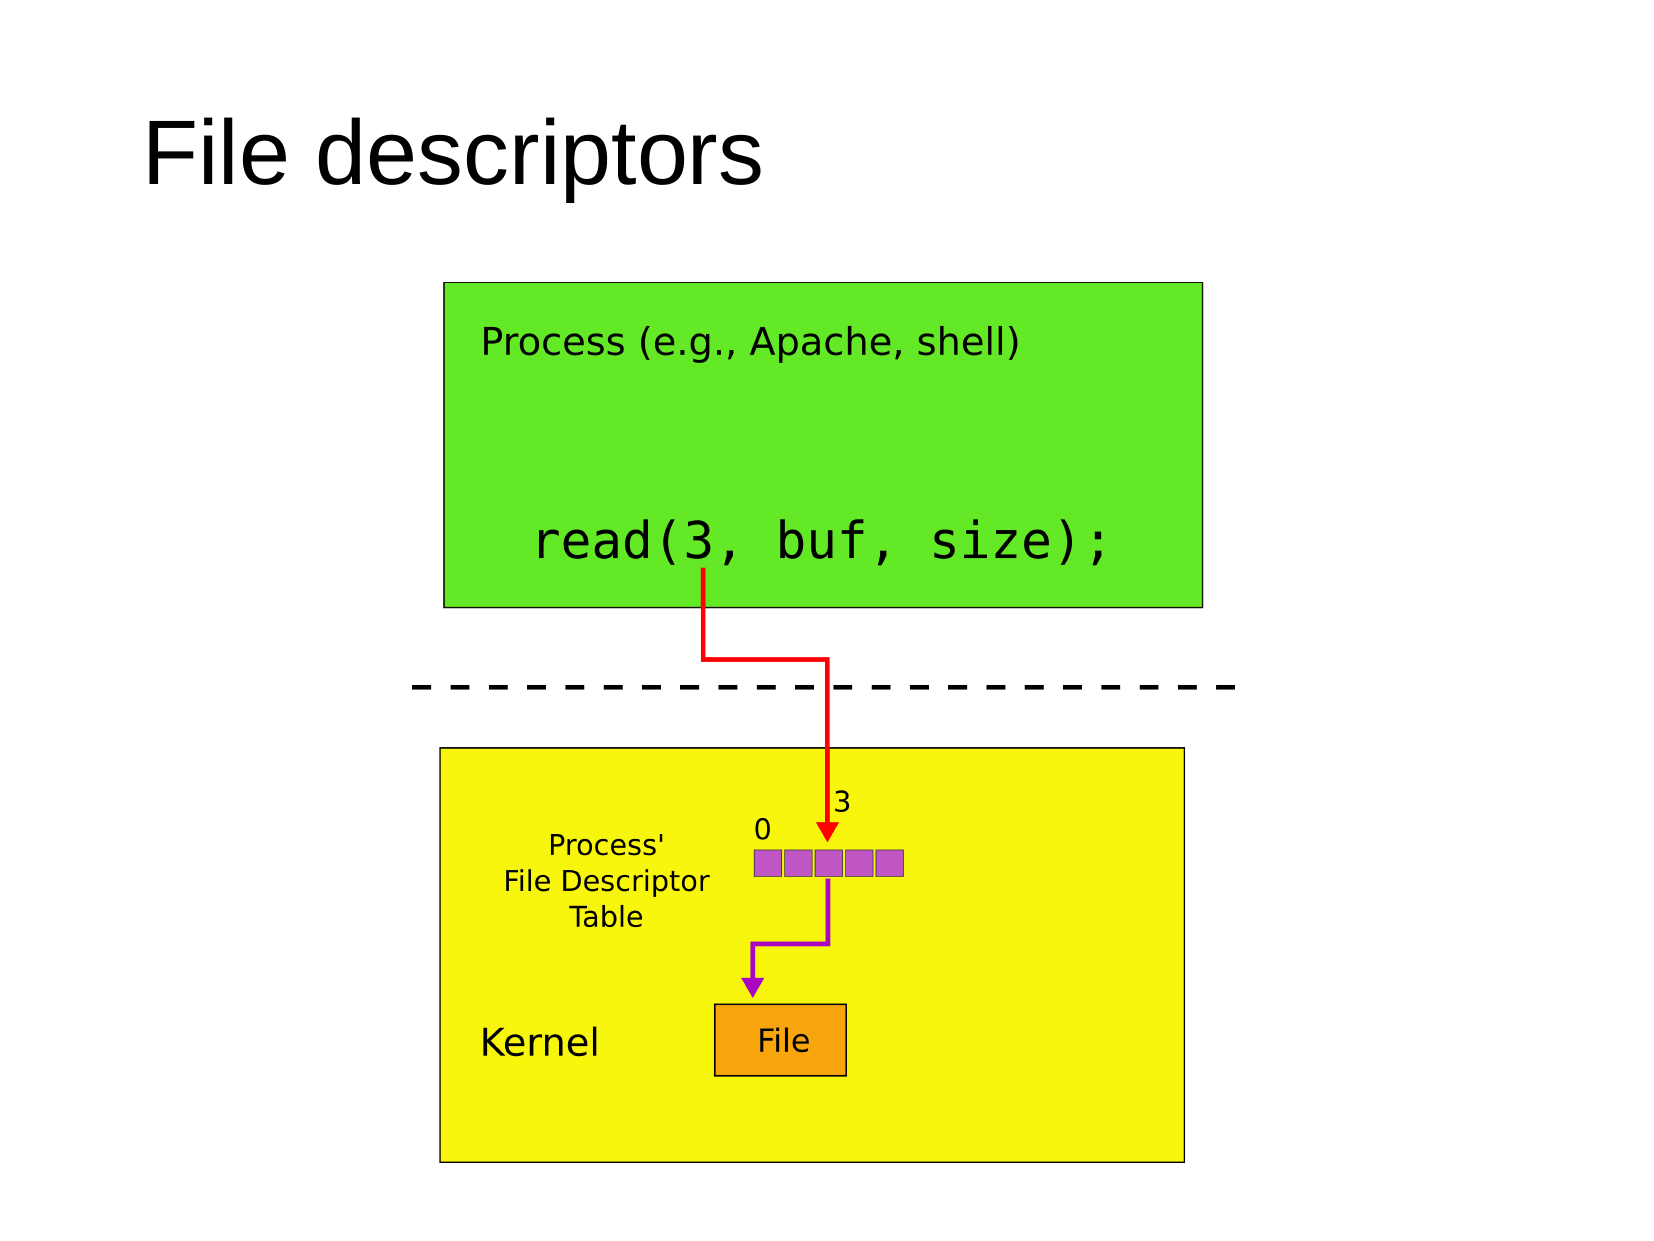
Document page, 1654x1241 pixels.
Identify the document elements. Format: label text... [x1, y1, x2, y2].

title File descriptors [82, 49, 826, 257]
picture [412, 282, 1235, 1163]
